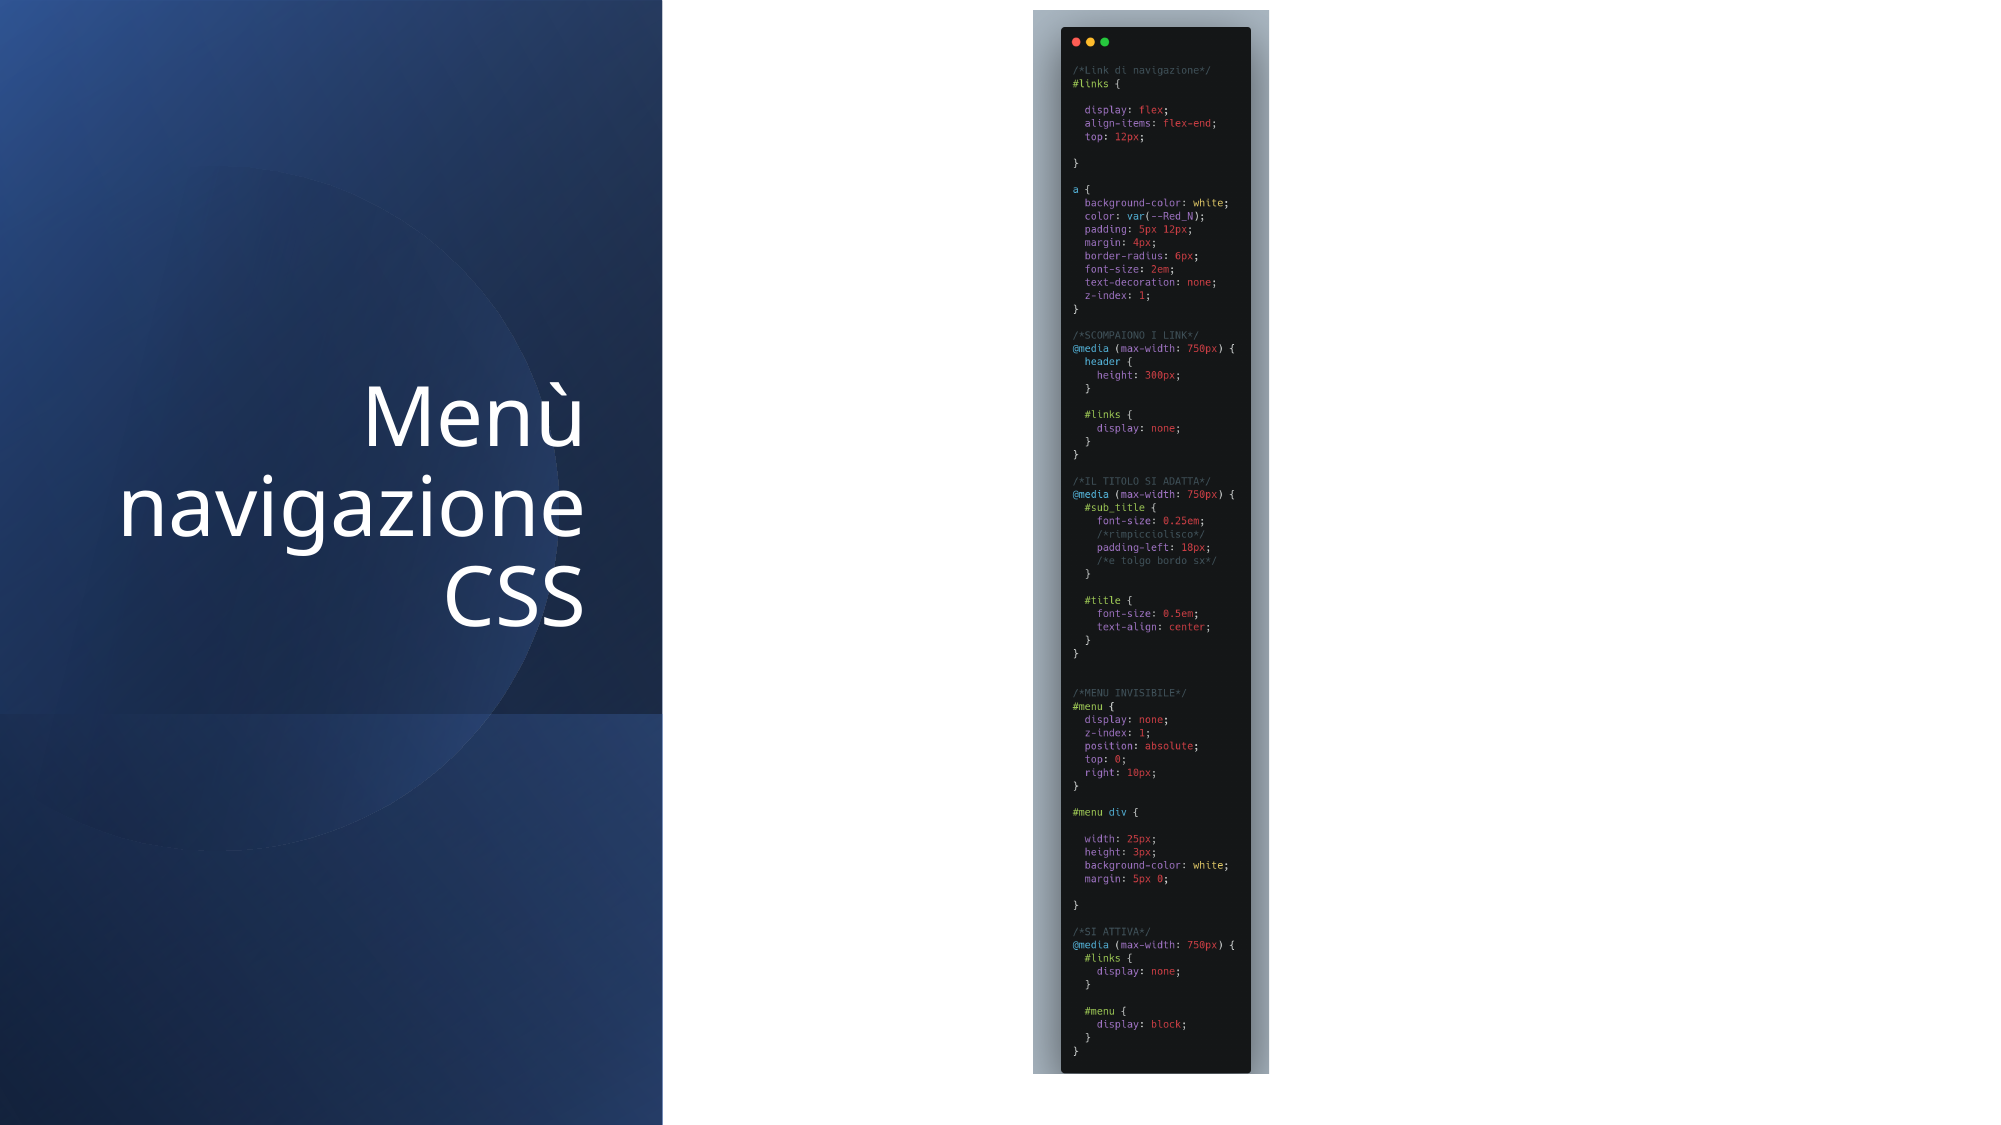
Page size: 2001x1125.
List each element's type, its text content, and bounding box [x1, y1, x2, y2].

picture [1033, 10, 1270, 1074]
title Menù navigazione CSS [76, 96, 602, 652]
text_box [0, 0, 2000, 1125]
